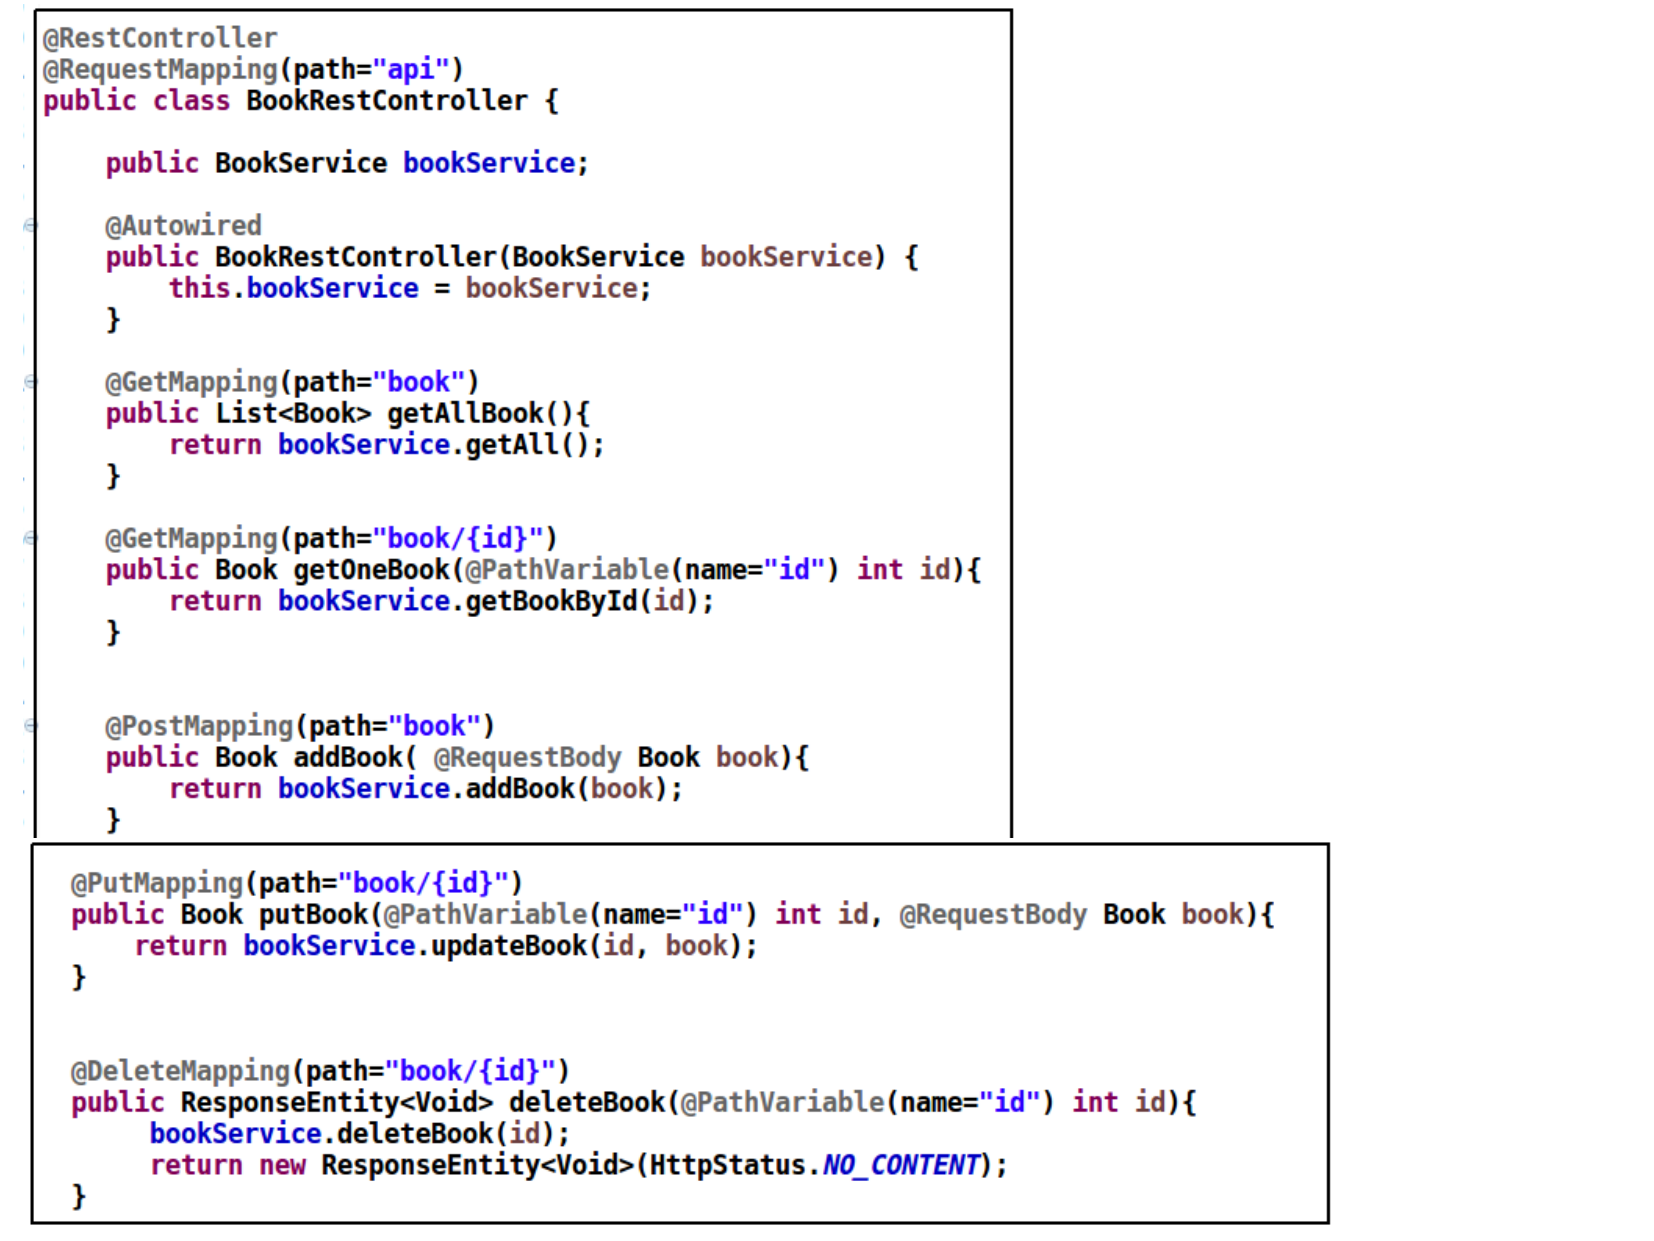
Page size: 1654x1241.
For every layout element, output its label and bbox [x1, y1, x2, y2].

picture [23, 4, 1335, 1228]
